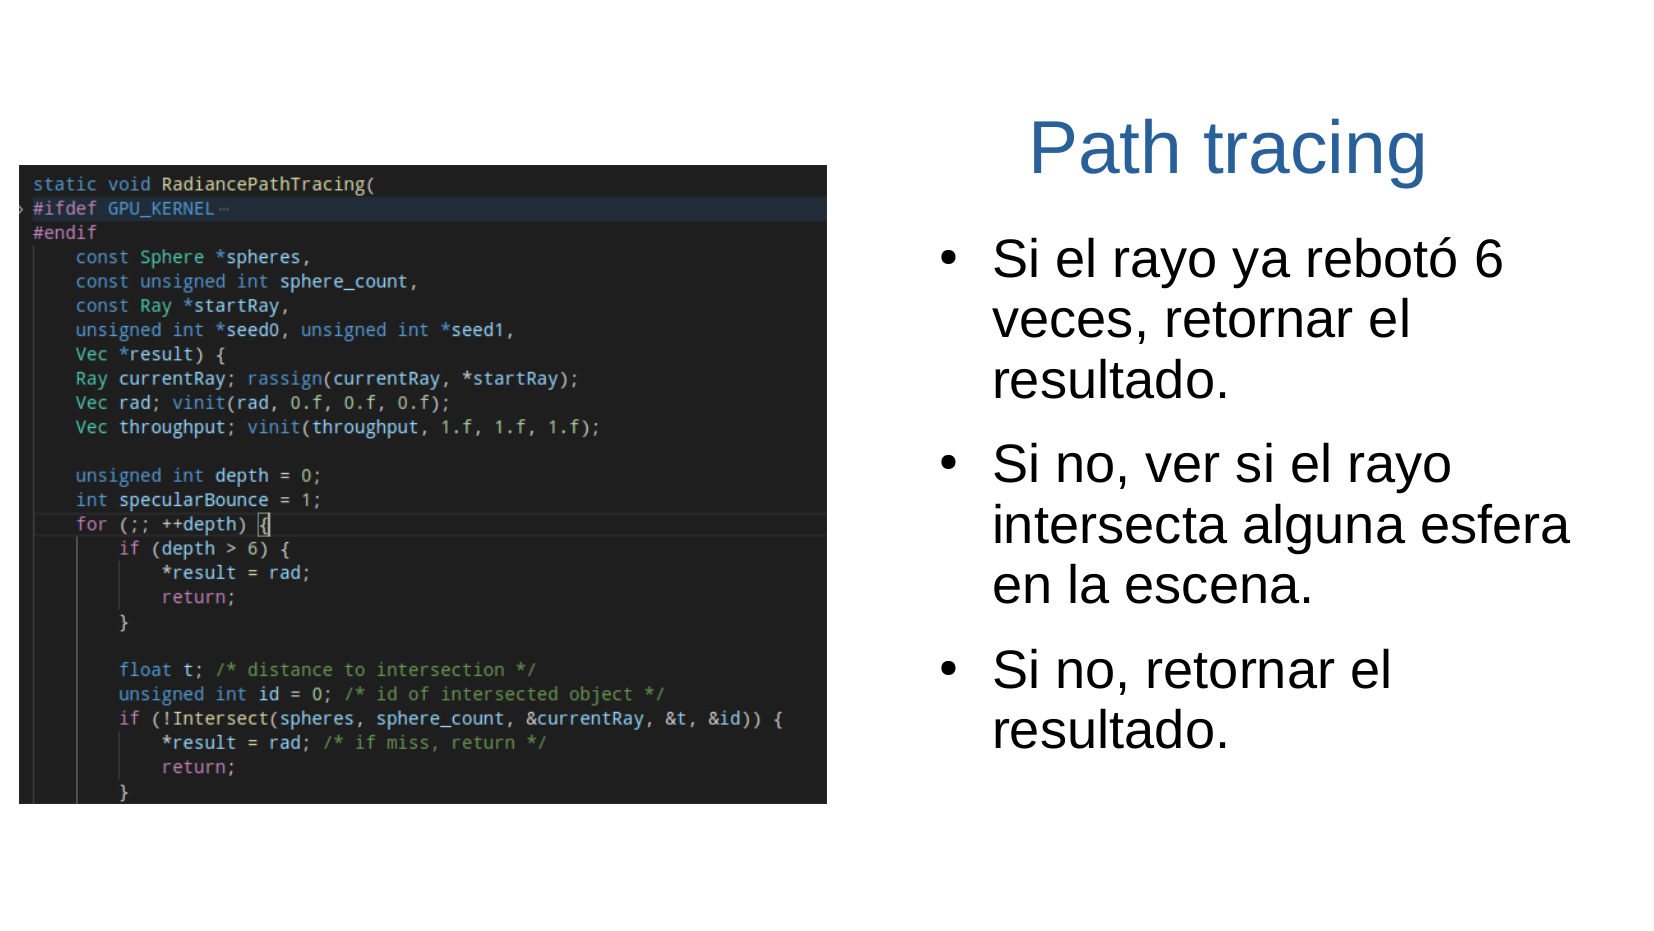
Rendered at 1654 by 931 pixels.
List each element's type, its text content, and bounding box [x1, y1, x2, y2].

picture [19, 165, 827, 804]
list Si el rayo ya rebotó 6 veces, retornar el resultado. Si no, ver si el rayo intersecta alguna esfera en la escena. Si no, retornar el resultado. [921, 228, 1619, 768]
title Path tracing [862, 70, 1595, 225]
